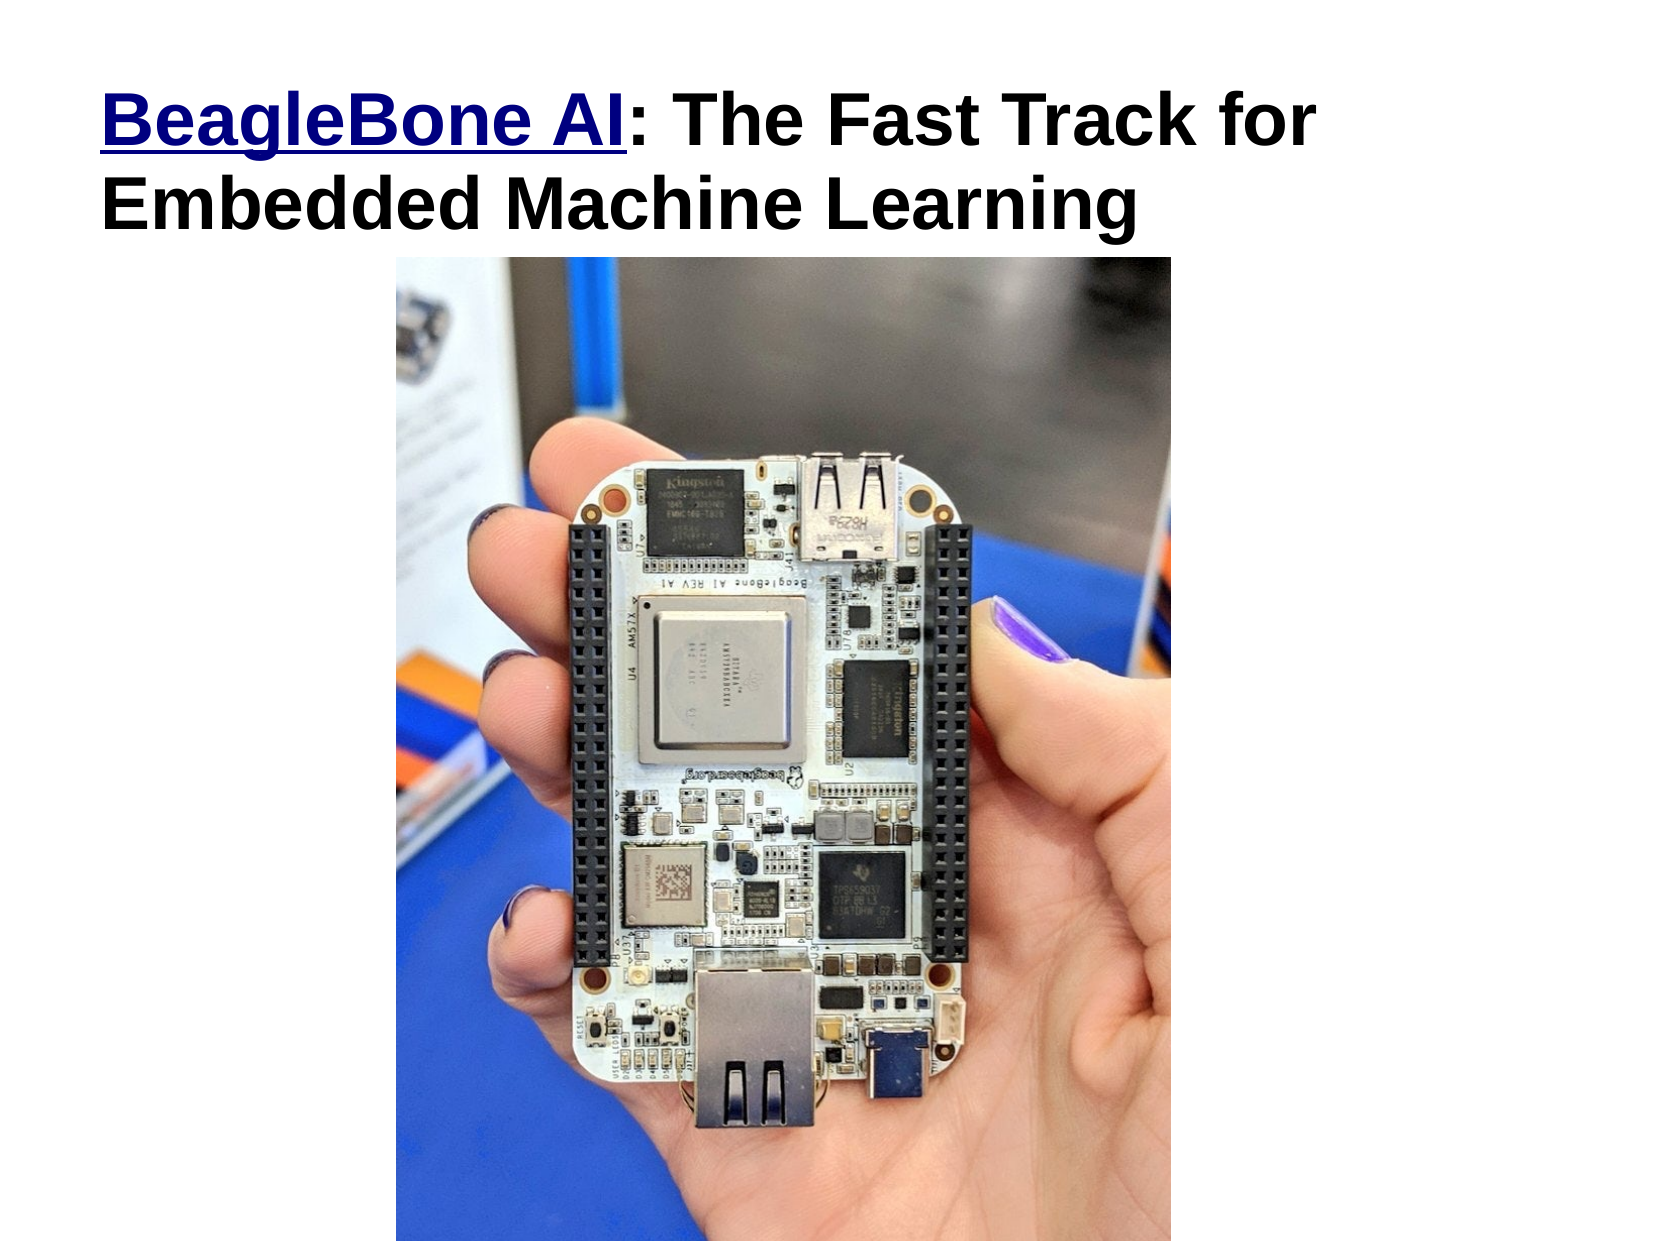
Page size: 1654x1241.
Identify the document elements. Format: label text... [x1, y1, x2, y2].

list BeagleBone AI: The Fast Track for Embedded Machine Learning [100, 77, 1589, 797]
picture [396, 257, 1171, 1241]
